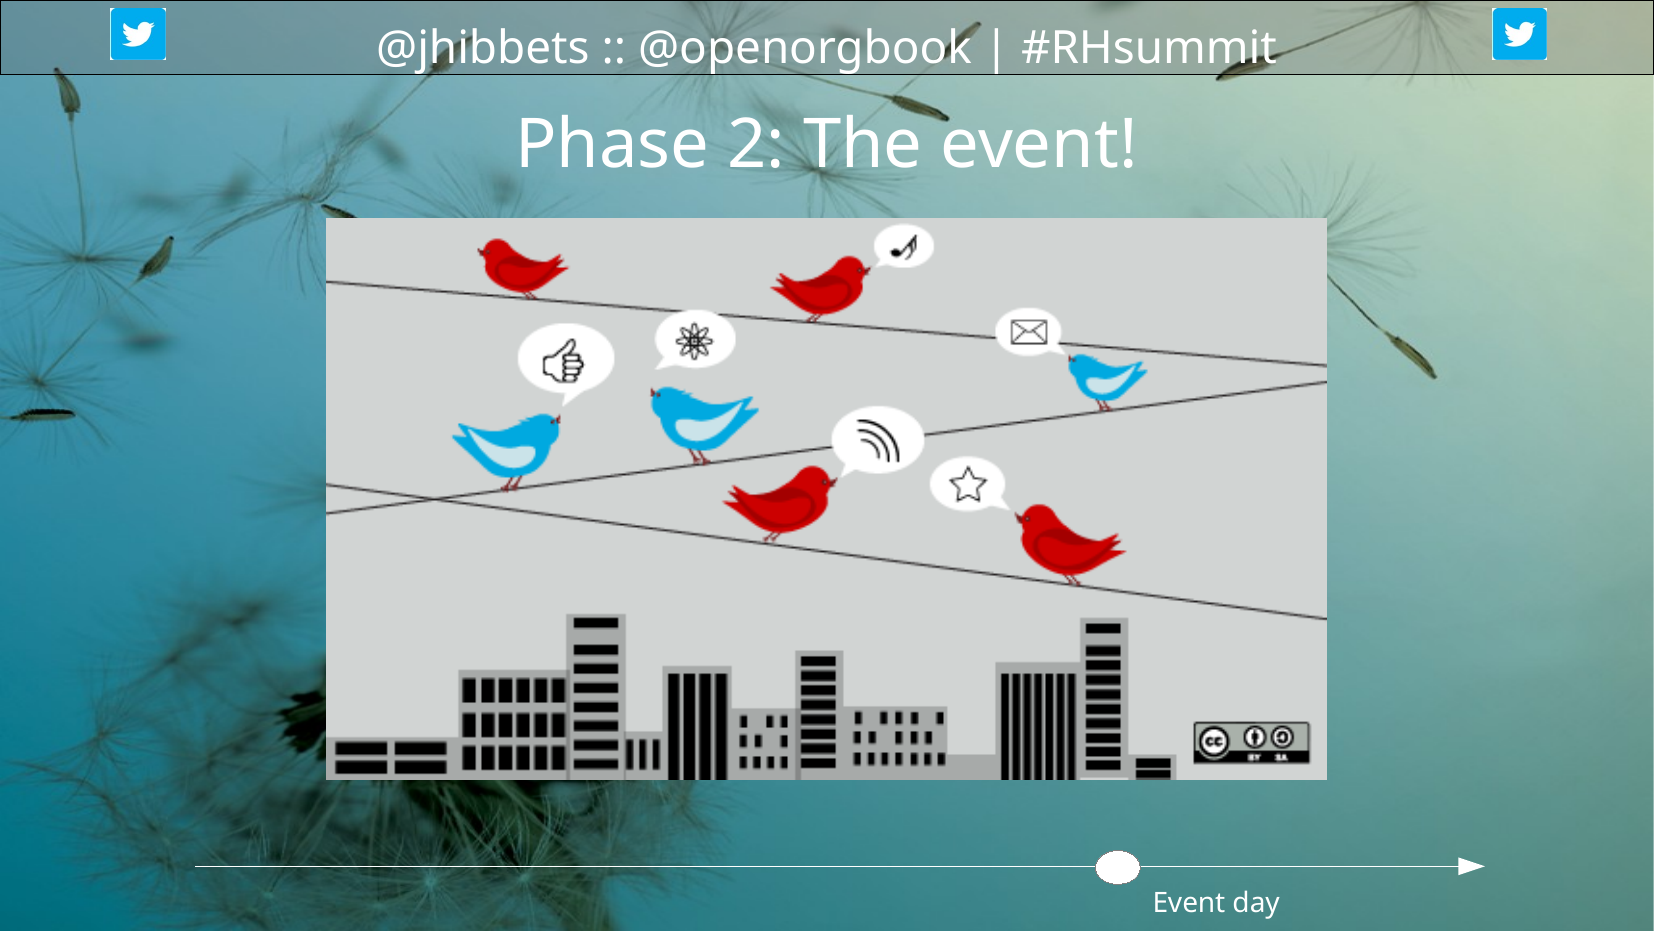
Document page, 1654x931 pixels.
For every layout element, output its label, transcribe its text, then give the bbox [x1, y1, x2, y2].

text_box Event day [1137, 879, 1341, 923]
picture [0, 75, 1654, 931]
text_box [1095, 850, 1141, 885]
picture [124, 22, 154, 46]
picture [1506, 22, 1535, 46]
title Phase 2: The event! [82, 63, 1571, 219]
